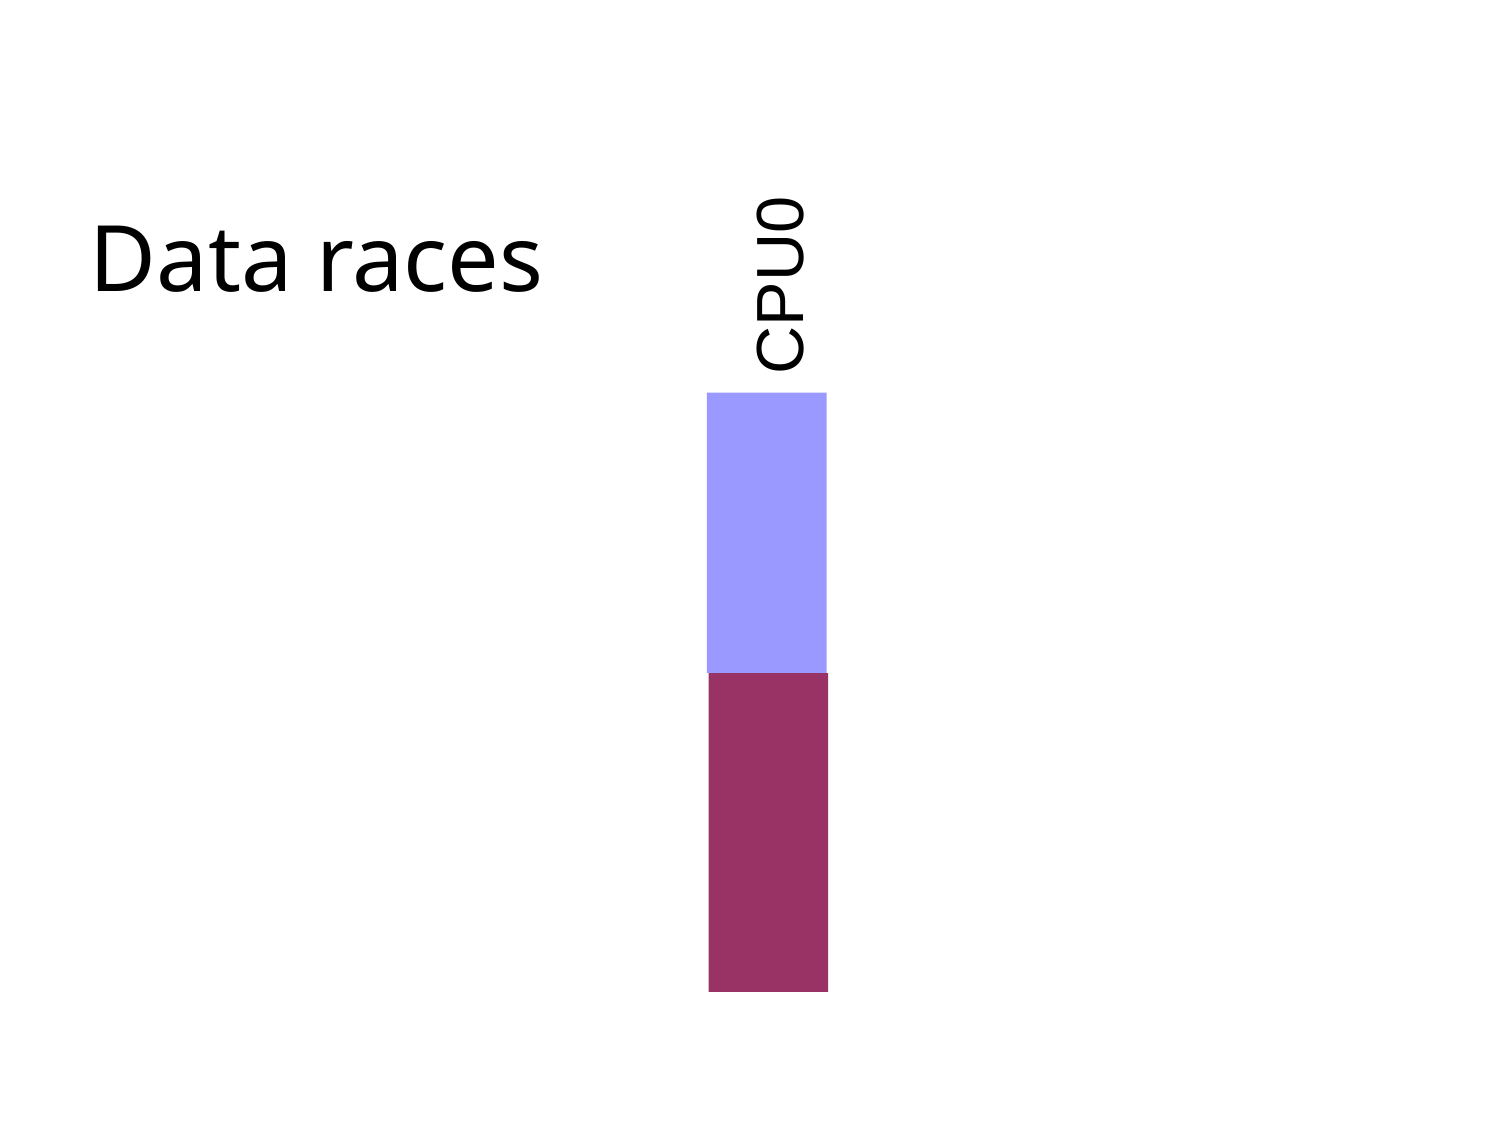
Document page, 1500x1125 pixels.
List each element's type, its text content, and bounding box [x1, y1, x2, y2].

text_box CPU0 [729, 181, 819, 390]
text_box [706, 392, 829, 992]
text_box Data races [75, 172, 1500, 337]
